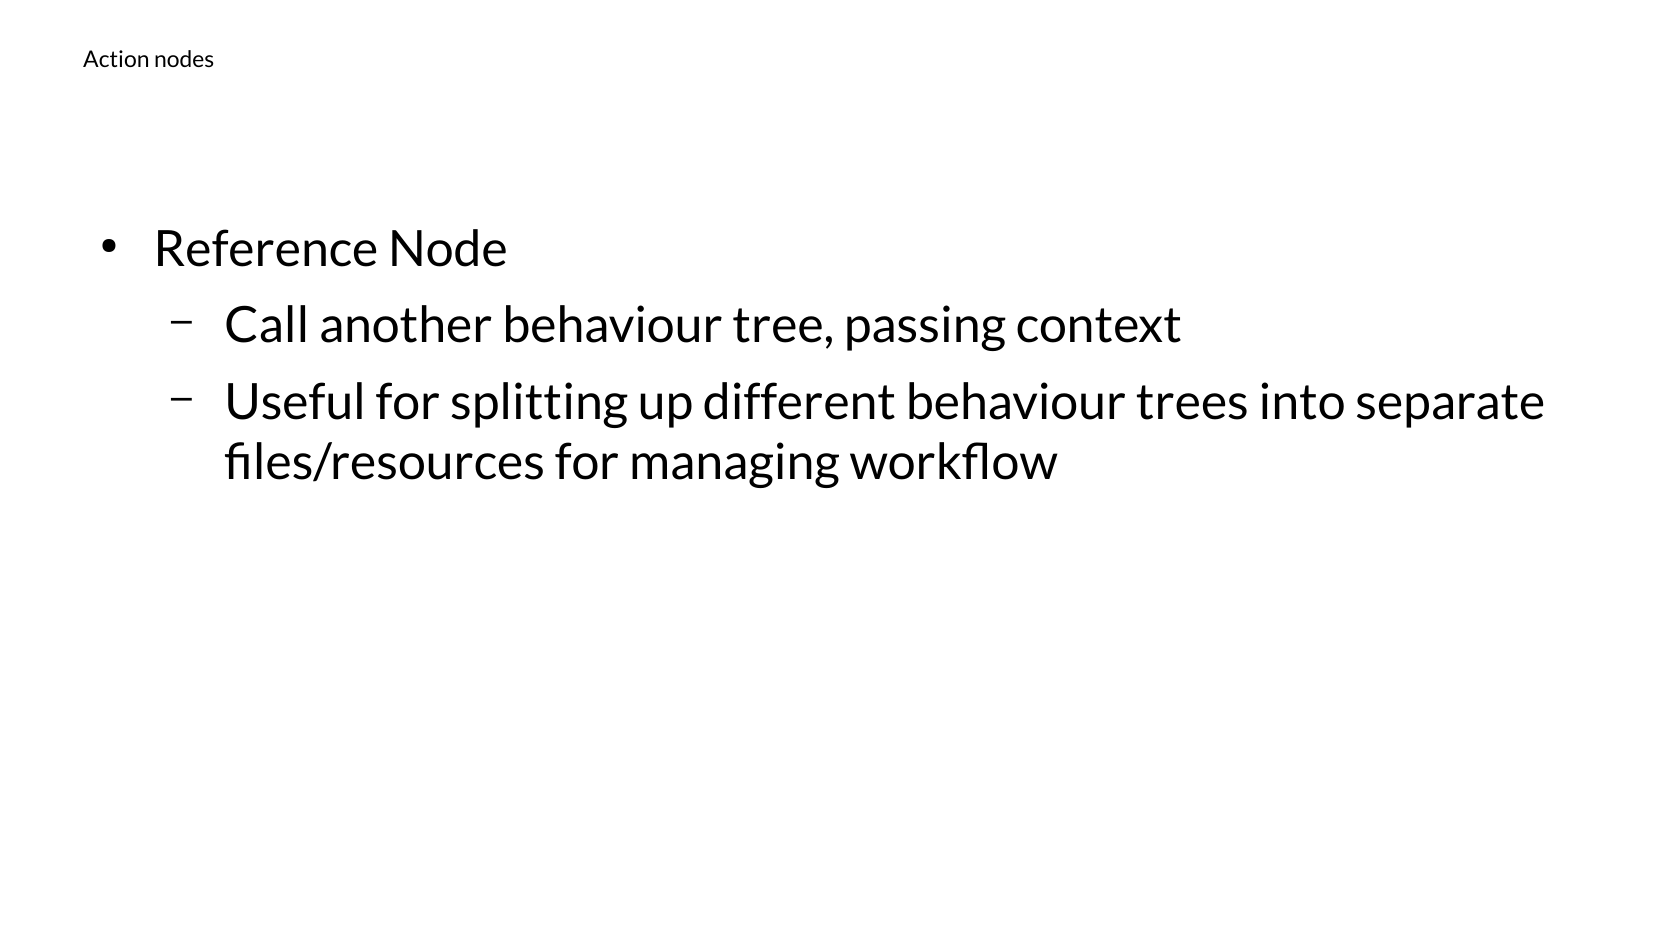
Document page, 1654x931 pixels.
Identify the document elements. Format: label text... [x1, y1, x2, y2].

list Reference Node Call another behaviour tree, passing context Useful for splitting up different behaviour trees into separate files/resources for managing workflow [82, 217, 1571, 839]
title Action nodes [83, 0, 1571, 119]
